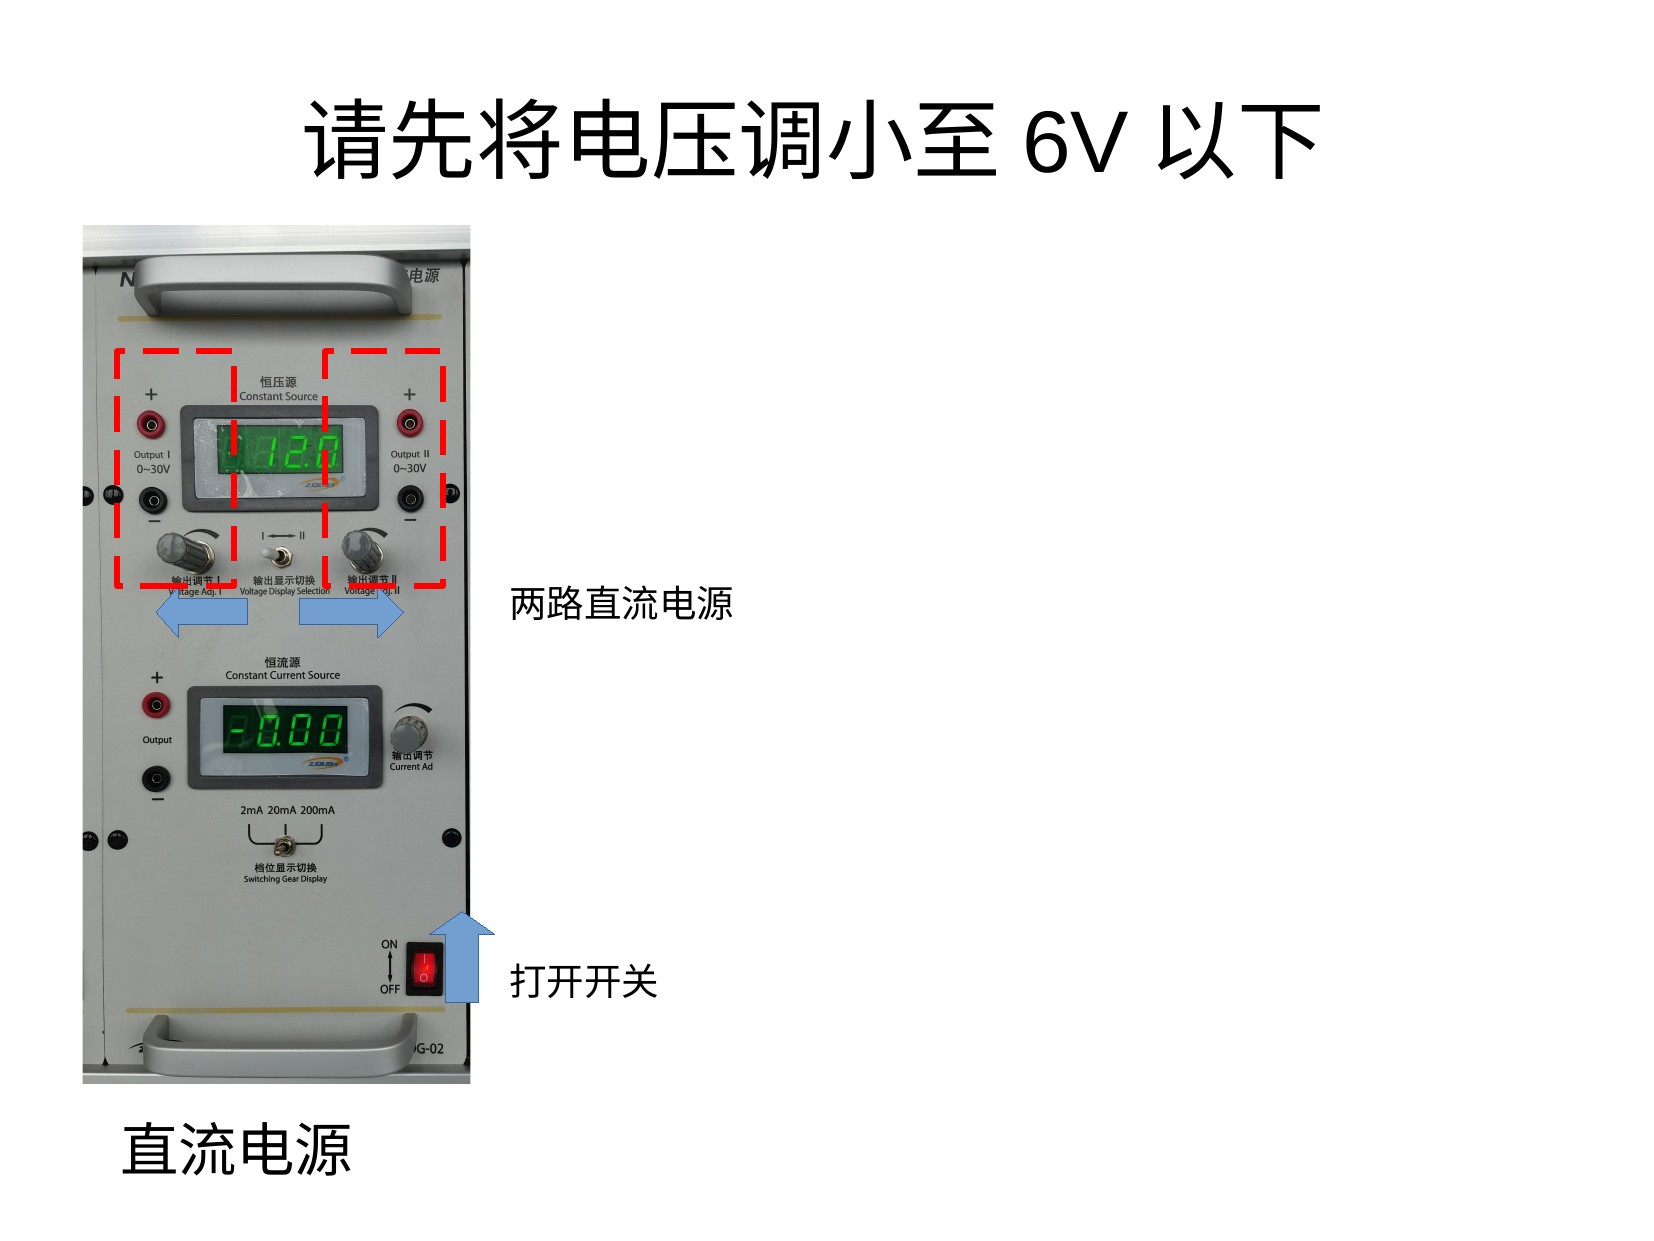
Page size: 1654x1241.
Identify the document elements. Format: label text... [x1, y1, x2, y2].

text_box 请先将电压调小至6V以下 [286, 78, 1448, 211]
text_box [429, 911, 495, 1003]
text_box 直流电源 [105, 1105, 368, 1191]
text_box 两路直流电源 [494, 572, 776, 639]
text_box 打开开关 [494, 950, 693, 1017]
text_box [156, 589, 248, 638]
text_box [299, 589, 404, 638]
picture [82, 225, 471, 1084]
